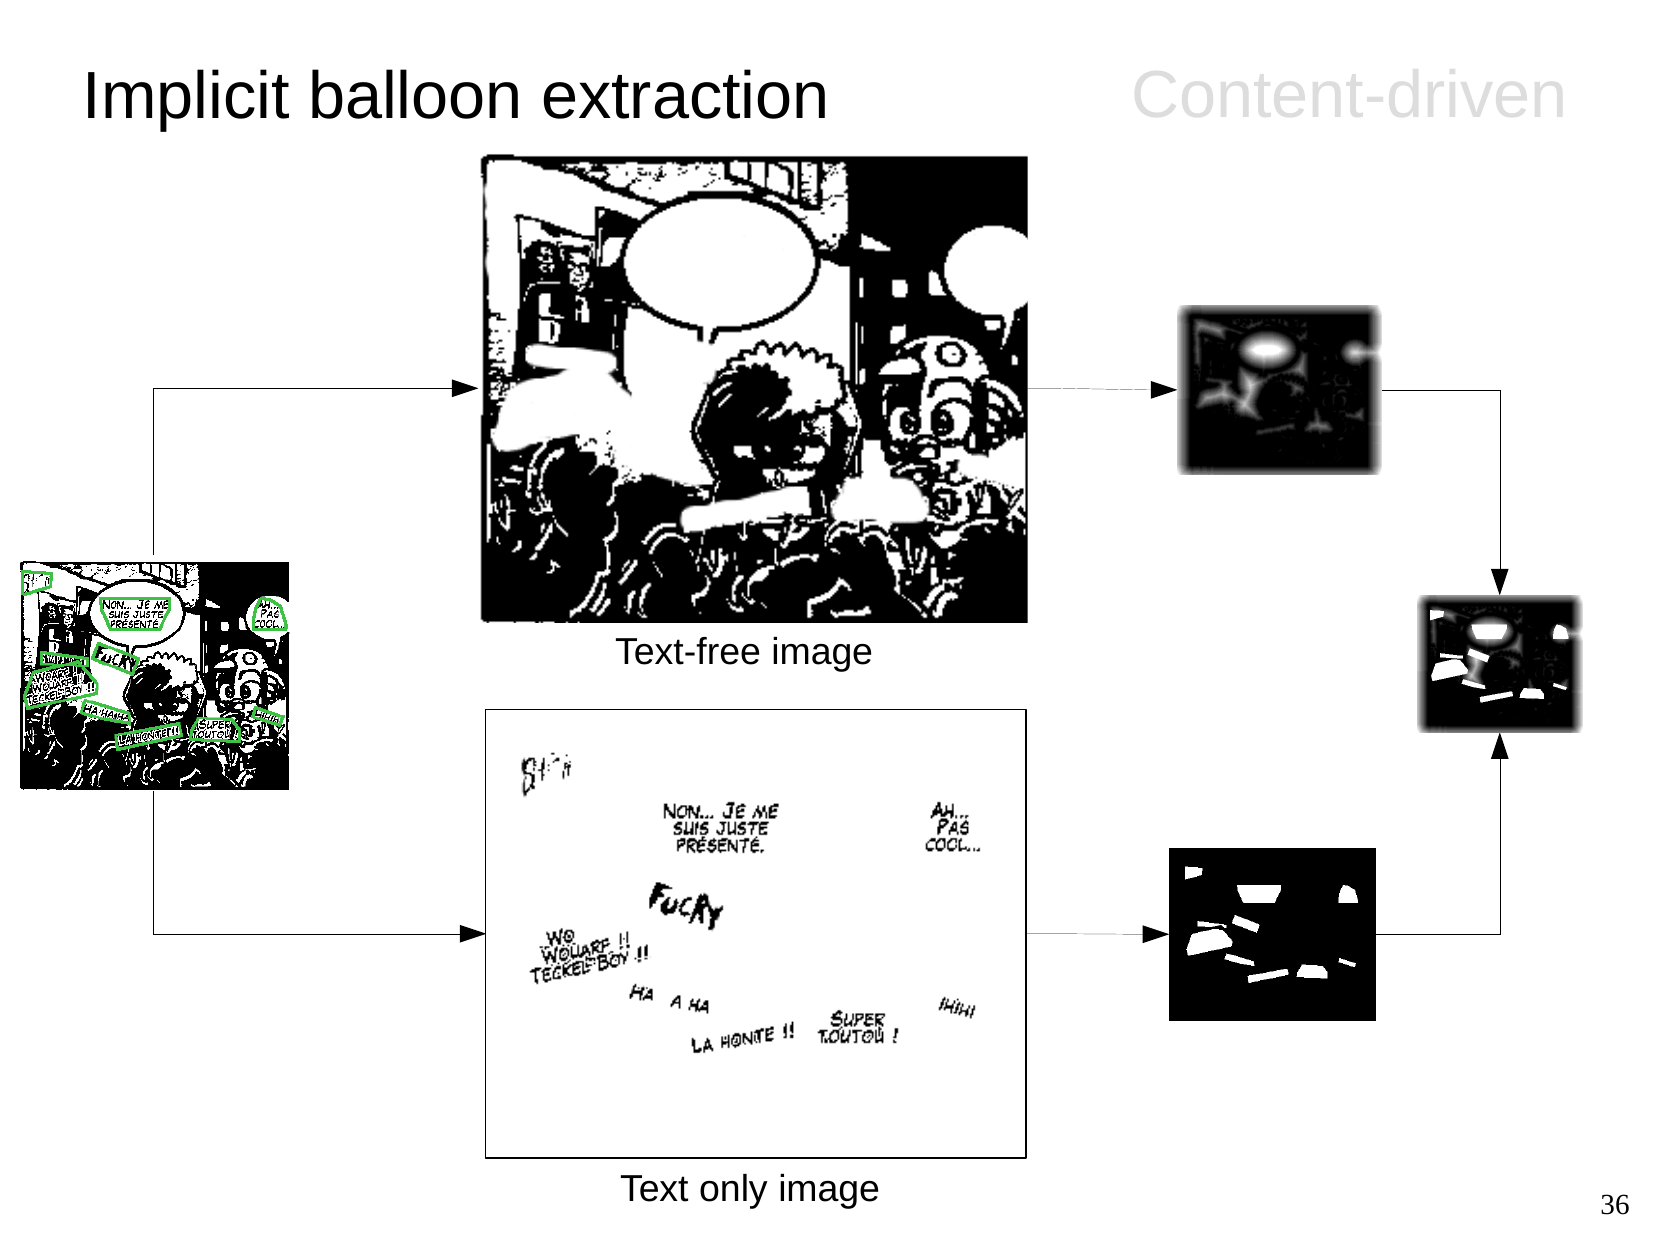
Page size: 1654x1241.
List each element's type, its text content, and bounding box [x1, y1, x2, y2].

picture [486, 710, 1026, 1158]
picture [478, 153, 1028, 623]
title Implicit balloon extraction [82, 49, 1571, 142]
picture [1169, 848, 1376, 1021]
picture [1417, 595, 1583, 733]
text_box Text-free image [596, 622, 892, 680]
picture [17, 555, 290, 792]
text_box Text only image [602, 1160, 898, 1218]
picture [1177, 305, 1382, 475]
